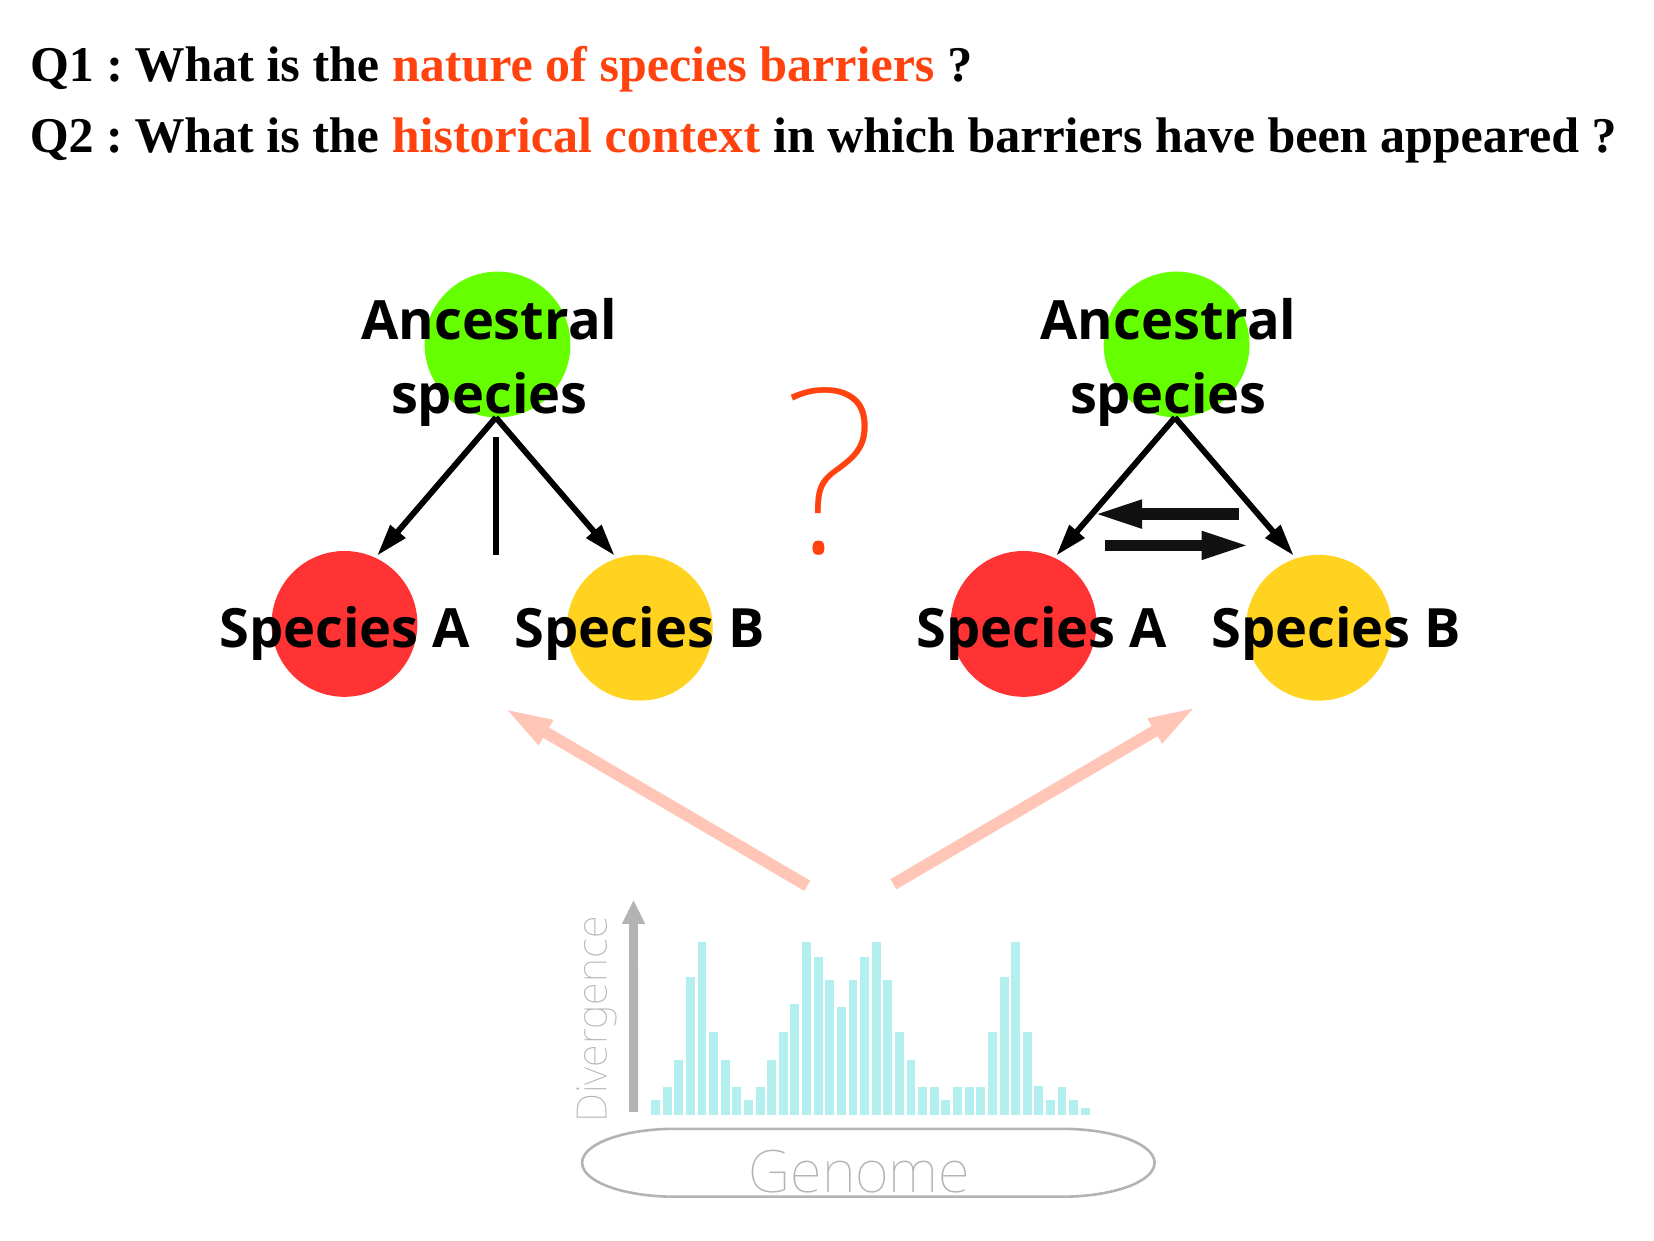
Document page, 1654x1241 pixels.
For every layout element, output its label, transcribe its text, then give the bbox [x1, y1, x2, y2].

text_box Species B [499, 581, 790, 658]
text_box Q1 : What is the nature of species barriers ? [15, 29, 1613, 100]
text_box [279, 658, 409, 697]
text_box Ancestral species [1025, 274, 1324, 411]
text_box Ancestral species [346, 274, 645, 411]
text_box Species A [901, 581, 1189, 658]
text_box [964, 550, 1083, 581]
text_box [1262, 554, 1375, 581]
text_box [285, 550, 404, 581]
text_box [427, 658, 1386, 1217]
text_box [1151, 411, 1202, 418]
text_box Species A [204, 581, 493, 658]
text_box [472, 411, 523, 418]
text_box [959, 658, 1089, 697]
text_box ? [767, 301, 925, 573]
text_box Q2 : What is the historical context in which barriers have been appeared ? [15, 100, 1632, 226]
text_box Species B [1196, 581, 1487, 658]
text_box [583, 554, 696, 581]
